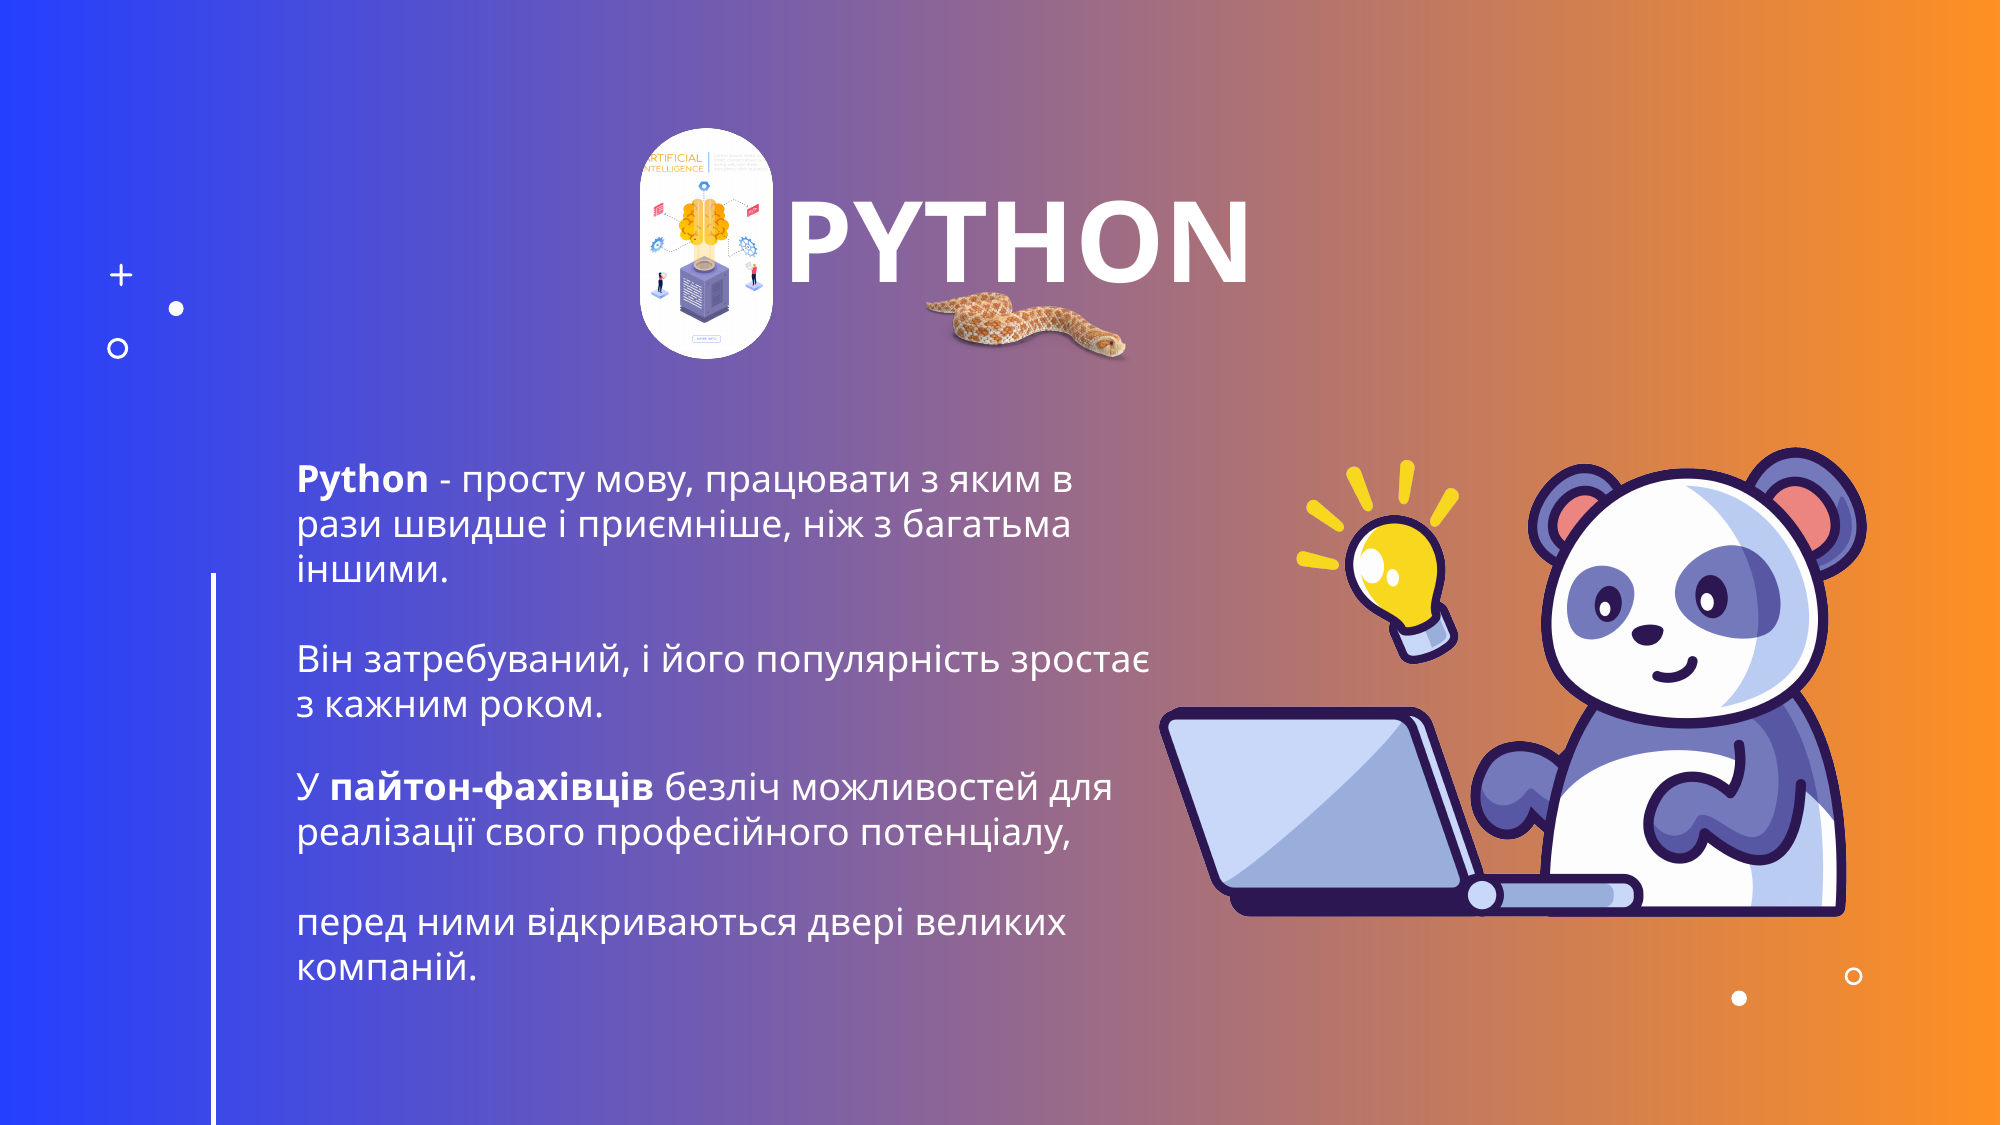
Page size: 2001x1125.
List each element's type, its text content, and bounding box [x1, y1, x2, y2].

picture [1159, 447, 1867, 917]
picture [640, 128, 773, 359]
title Python [1152, 147, 1318, 315]
text_box Python - просту мову, працювати з яким в рази швидше і приємніше, ніж з багатьма іншими. Він затребуваний, і його популярність зростає з кажним роком. [281, 447, 1159, 736]
text_box У пайтон-фахівців безліч можливостей для реалізації свого професійного потенціалу, перед ними відкриваються двері великих компаній. [281, 755, 1186, 998]
title Python [773, 147, 849, 315]
text_box [0, 0, 2000, 1125]
picture [1731, 990, 1748, 1007]
picture [1844, 967, 1863, 986]
picture [849, 105, 1152, 529]
